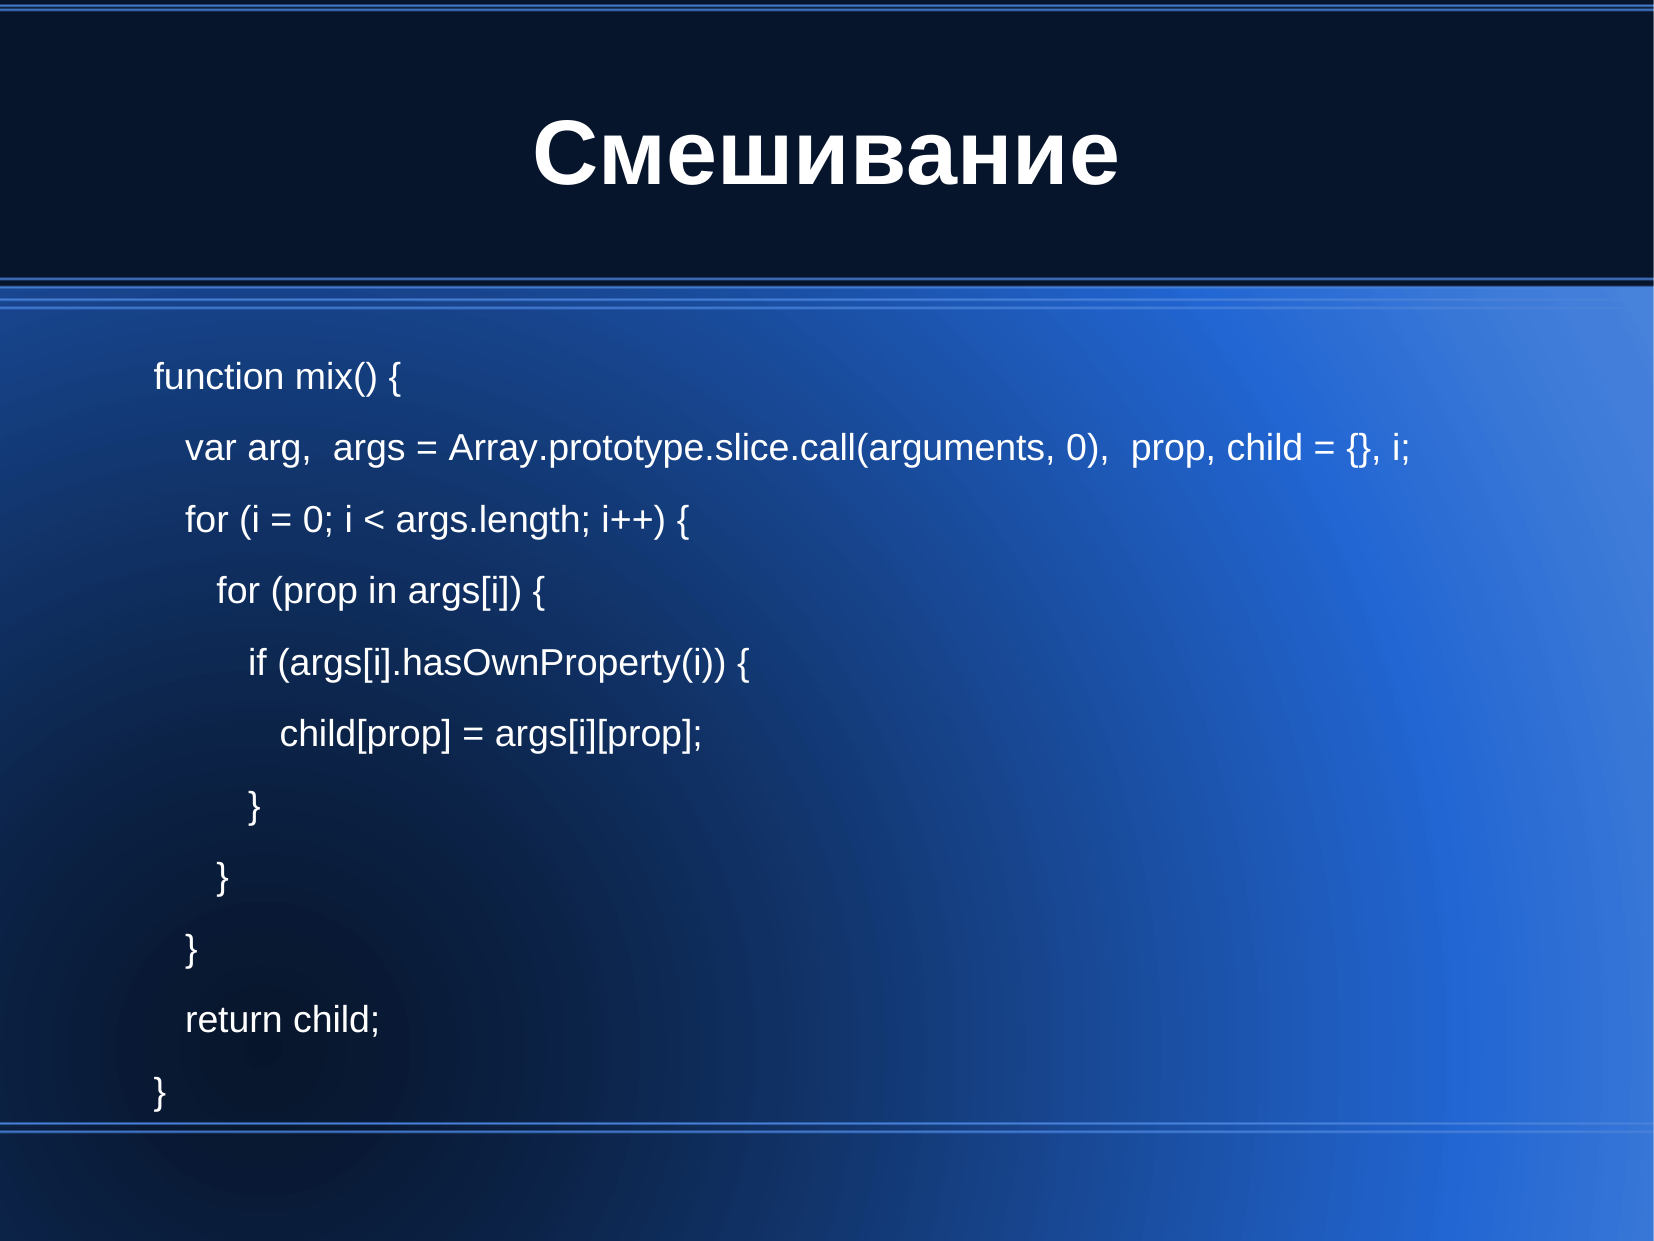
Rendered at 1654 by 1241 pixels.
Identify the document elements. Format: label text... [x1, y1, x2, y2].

title Смешивание [82, 49, 1571, 257]
picture [0, 0, 1654, 1241]
list function mix() { var arg, args = Array.prototype.slice.call(arguments, 0), prop, child = {}, i; for (i = 0; i < args.length; i++) { for (prop in args[i]) { if (args[i].hasOwnProperty(i)) { child[prop] = args[i][prop]; } } } return child; } [82, 355, 1571, 1113]
